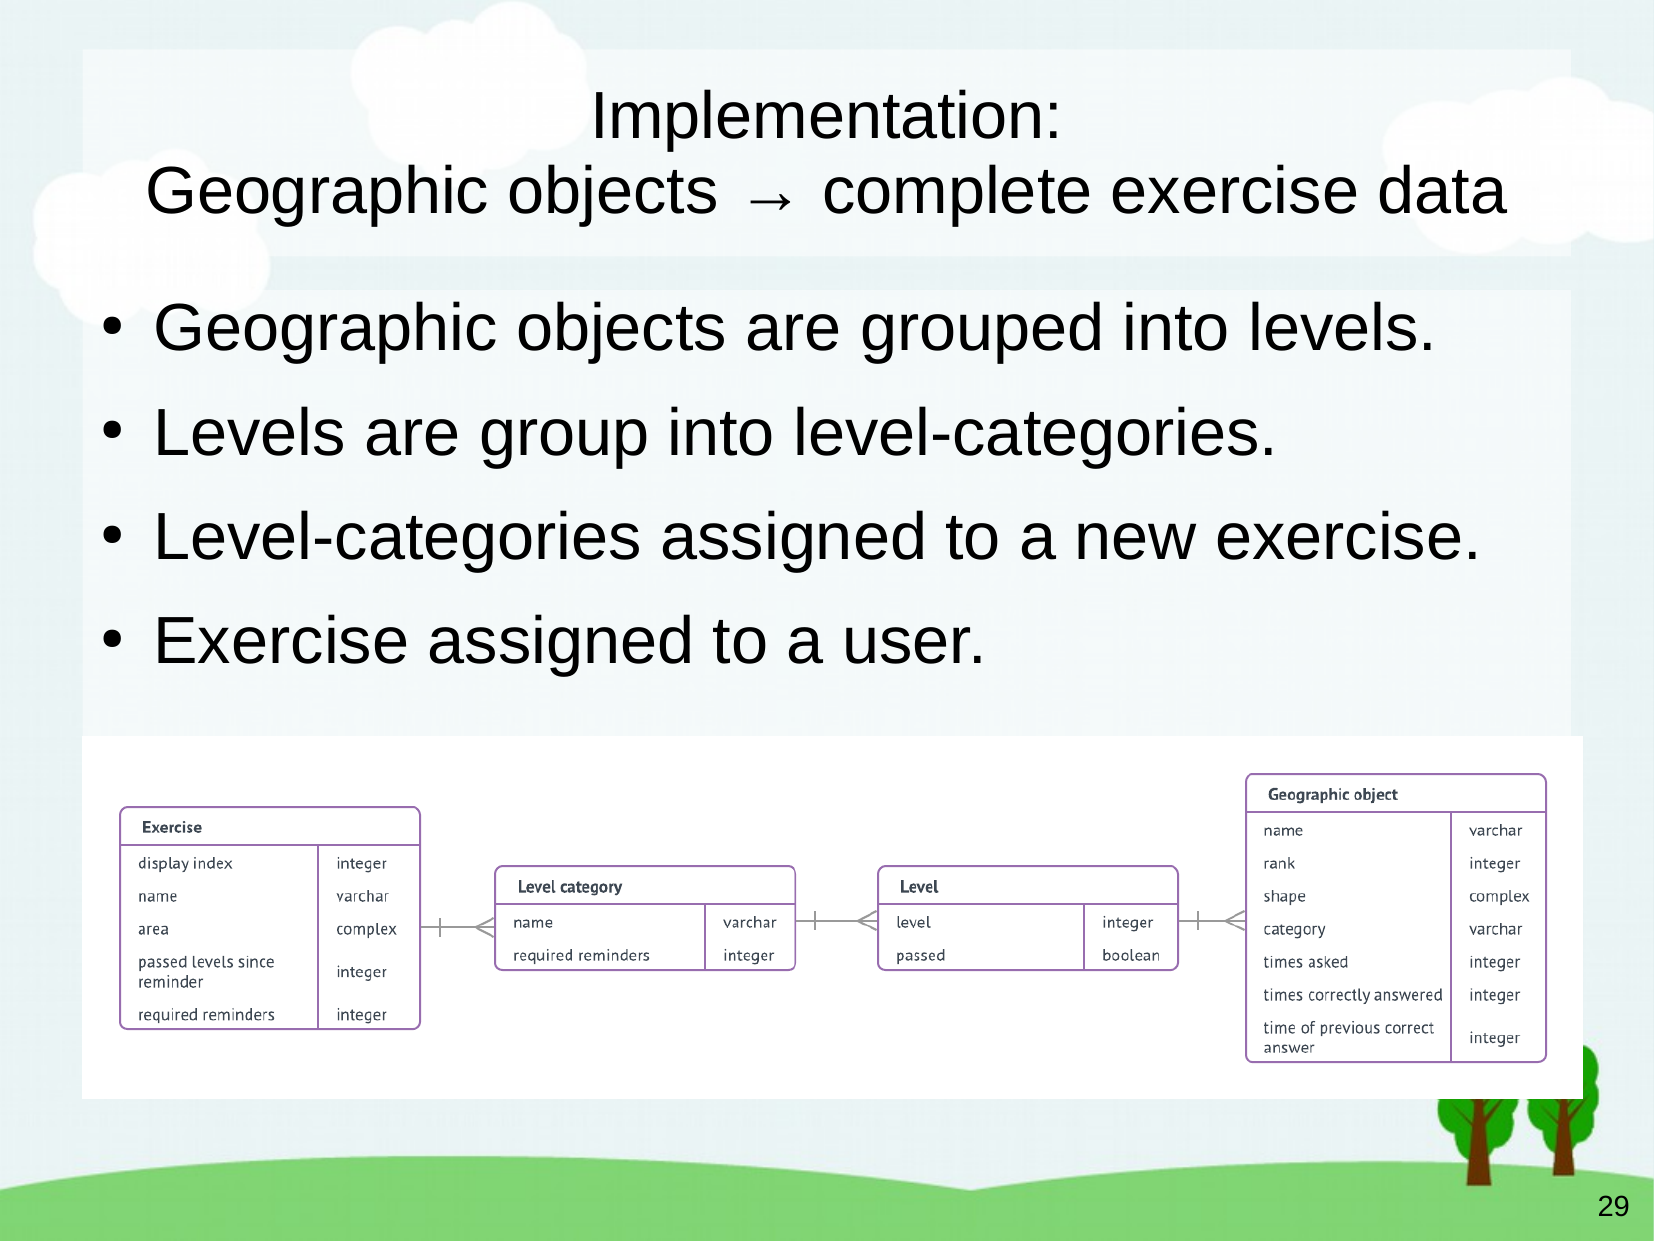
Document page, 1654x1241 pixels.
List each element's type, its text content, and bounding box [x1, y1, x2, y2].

list Geographic objects are grouped into levels. Levels are group into level-categories. Level-categories assigned to a new exercise. Exercise assigned to a user. [82, 290, 1571, 736]
picture [0, 0, 1654, 1241]
title Implementation: Geographic objects → complete exercise data [82, 49, 1571, 257]
